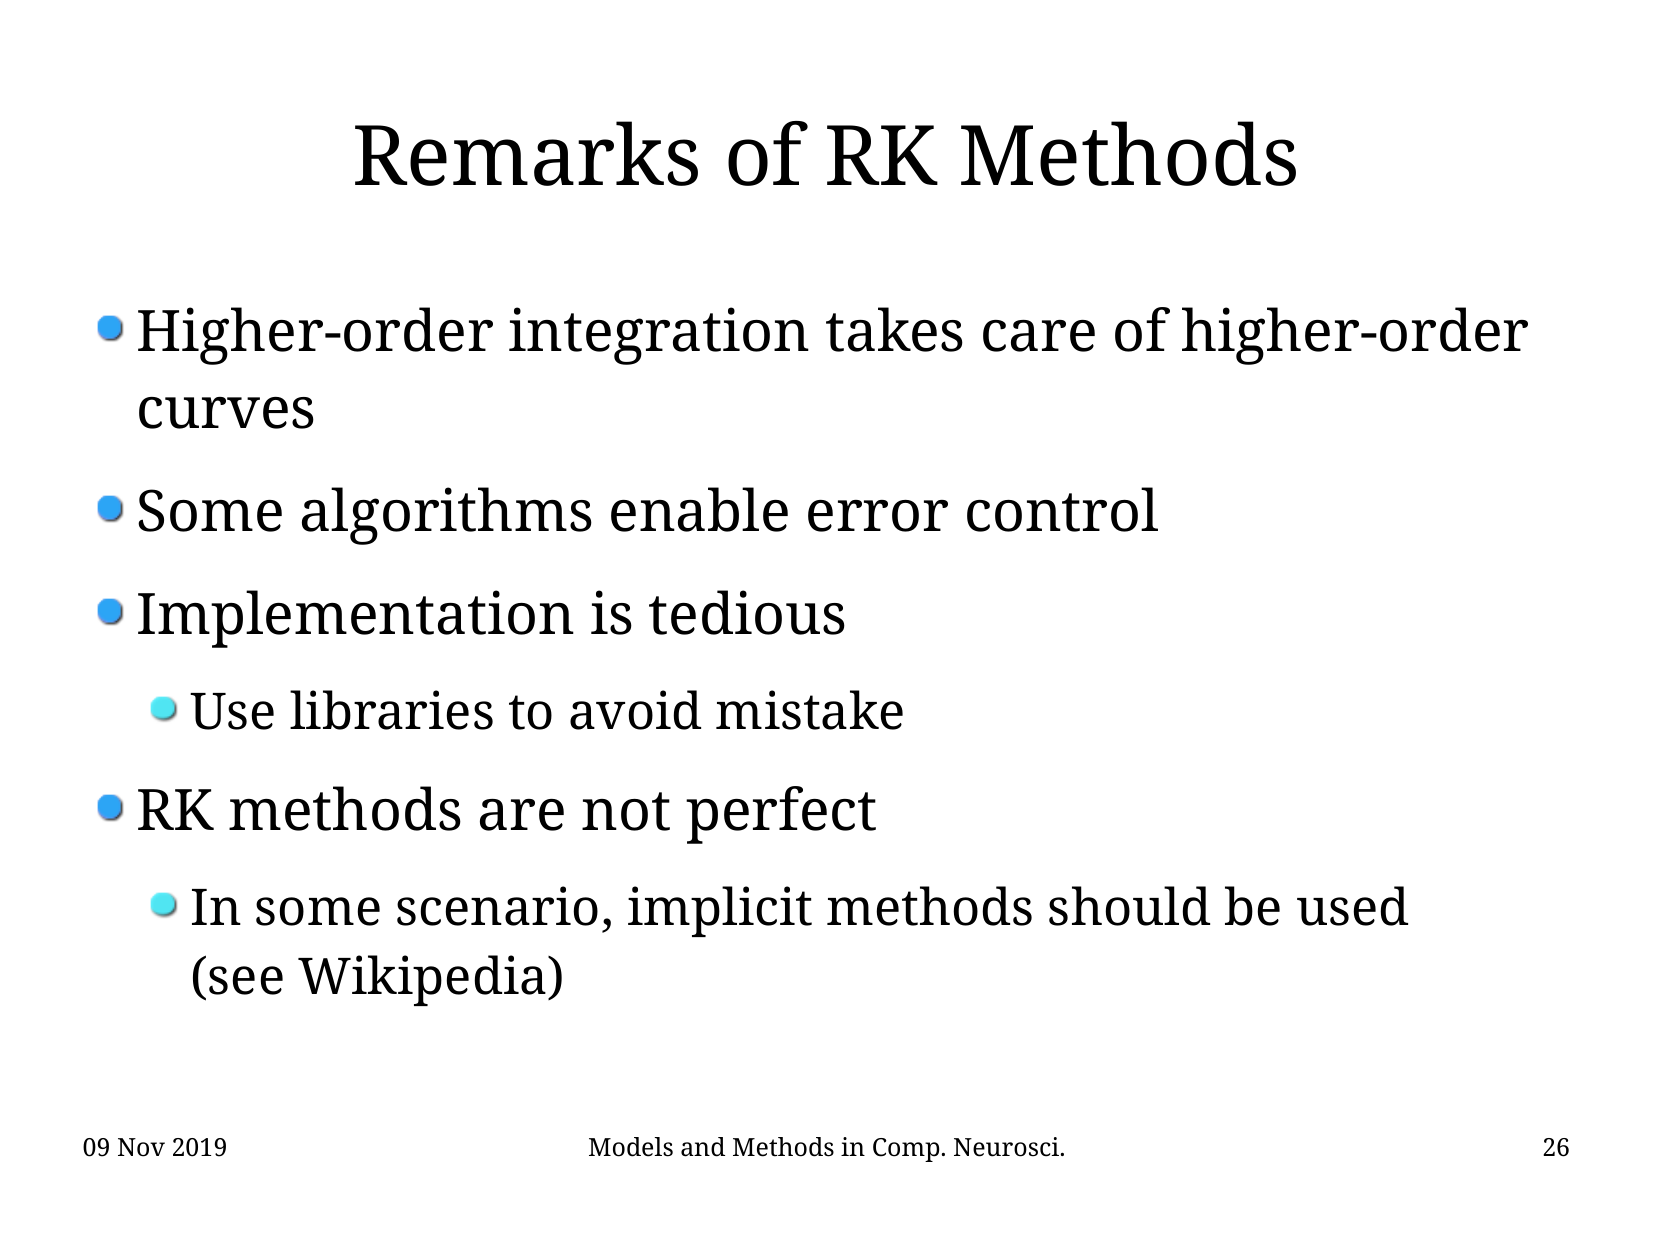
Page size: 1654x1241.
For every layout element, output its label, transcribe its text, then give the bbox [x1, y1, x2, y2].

list Higher-order integration takes care of higher-order curves Some algorithms enable error control Implementation is tedious Use libraries to avoid mistake RK methods are not perfect In some scenario, implicit methods should be used (see Wikipedia) [82, 290, 1571, 1010]
title Remarks of RK Methods [82, 49, 1571, 257]
